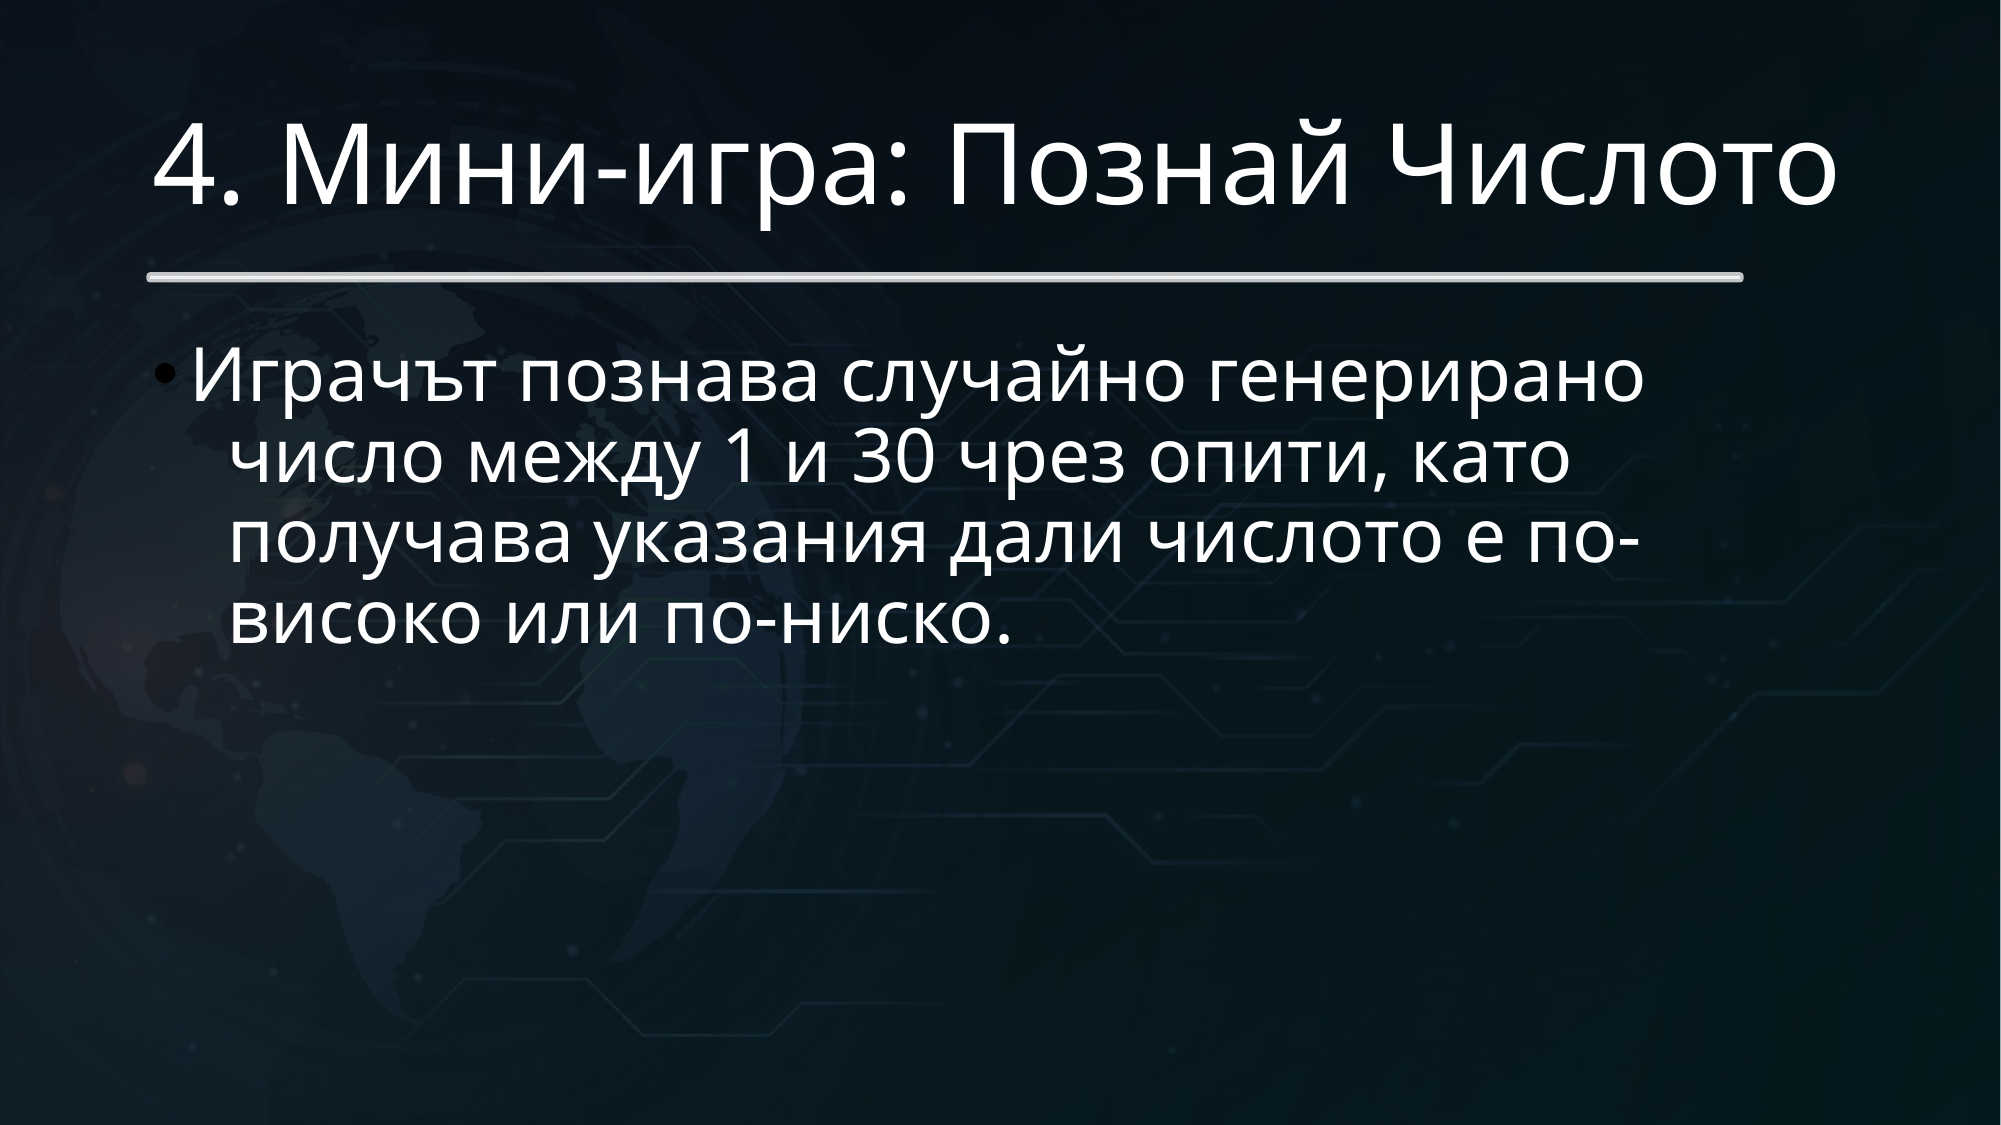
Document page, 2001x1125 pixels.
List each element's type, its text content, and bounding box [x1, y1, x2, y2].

picture [0, 0, 2000, 1125]
title 4. Мини-игра: Познай Числото [137, 59, 1863, 278]
list Играчът познава случайно генерирано число между 1 и 30 чрез опити, като получава указания дали числото е по-високо или по-ниско. [137, 328, 1863, 1014]
